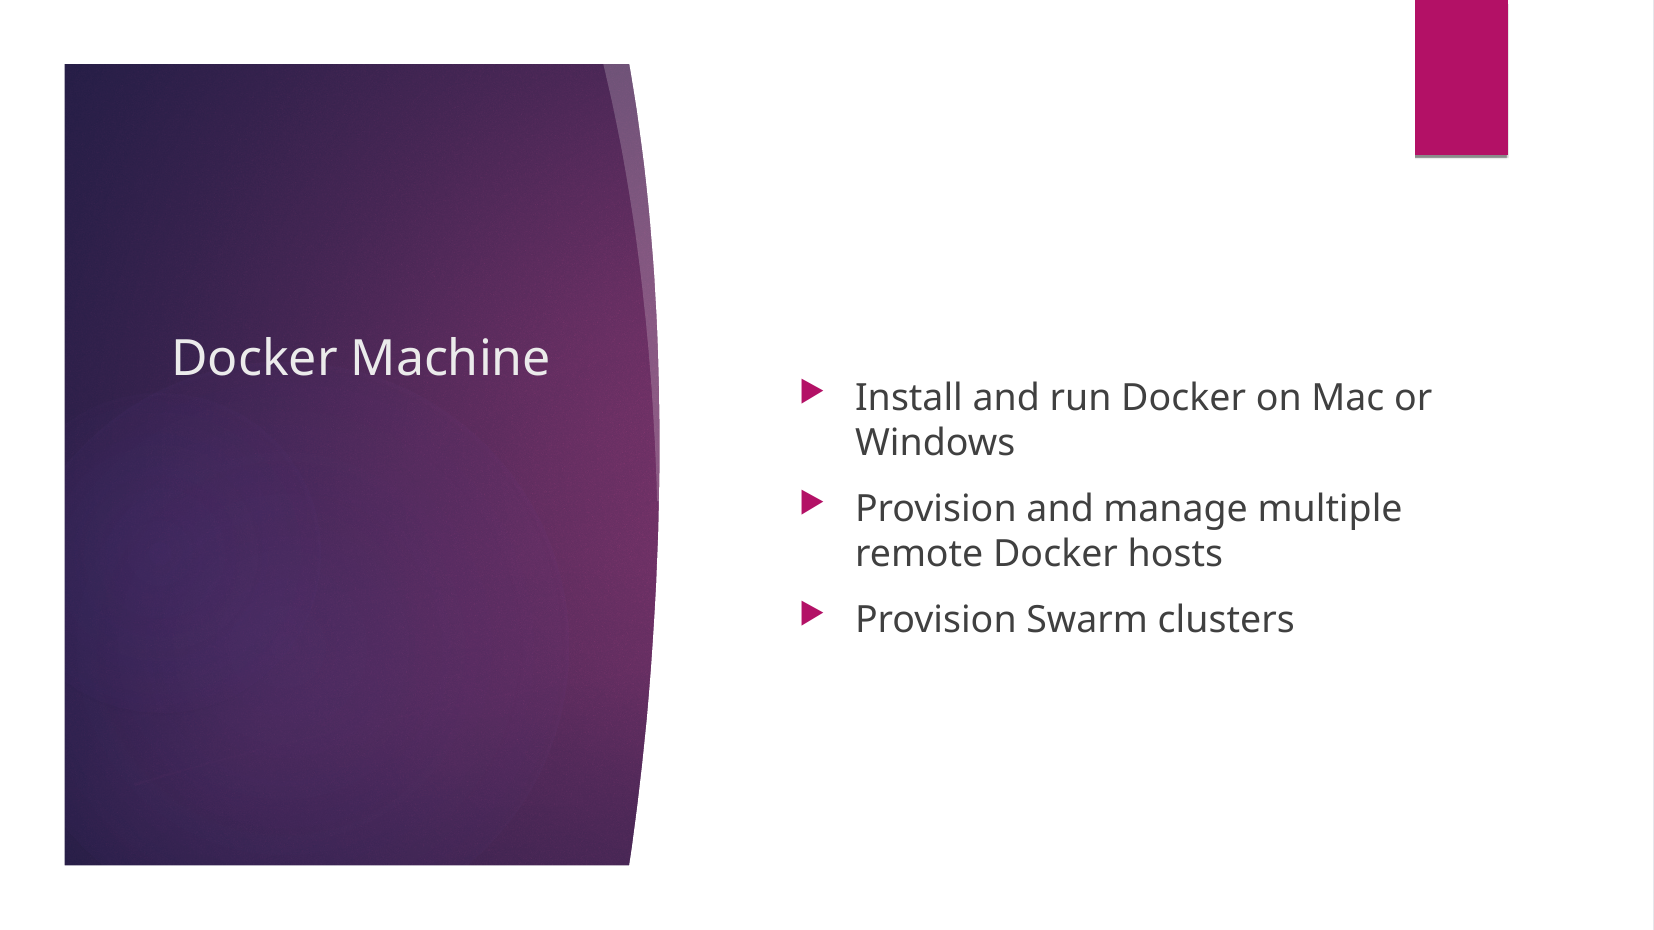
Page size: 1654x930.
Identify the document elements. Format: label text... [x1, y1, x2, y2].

list Install and run Docker on Mac or Windows Provision and manage multiple remote Docker hosts Provision Swarm clusters [783, 196, 1488, 817]
picture [65, 64, 658, 865]
title Docker Machine [156, 175, 593, 393]
